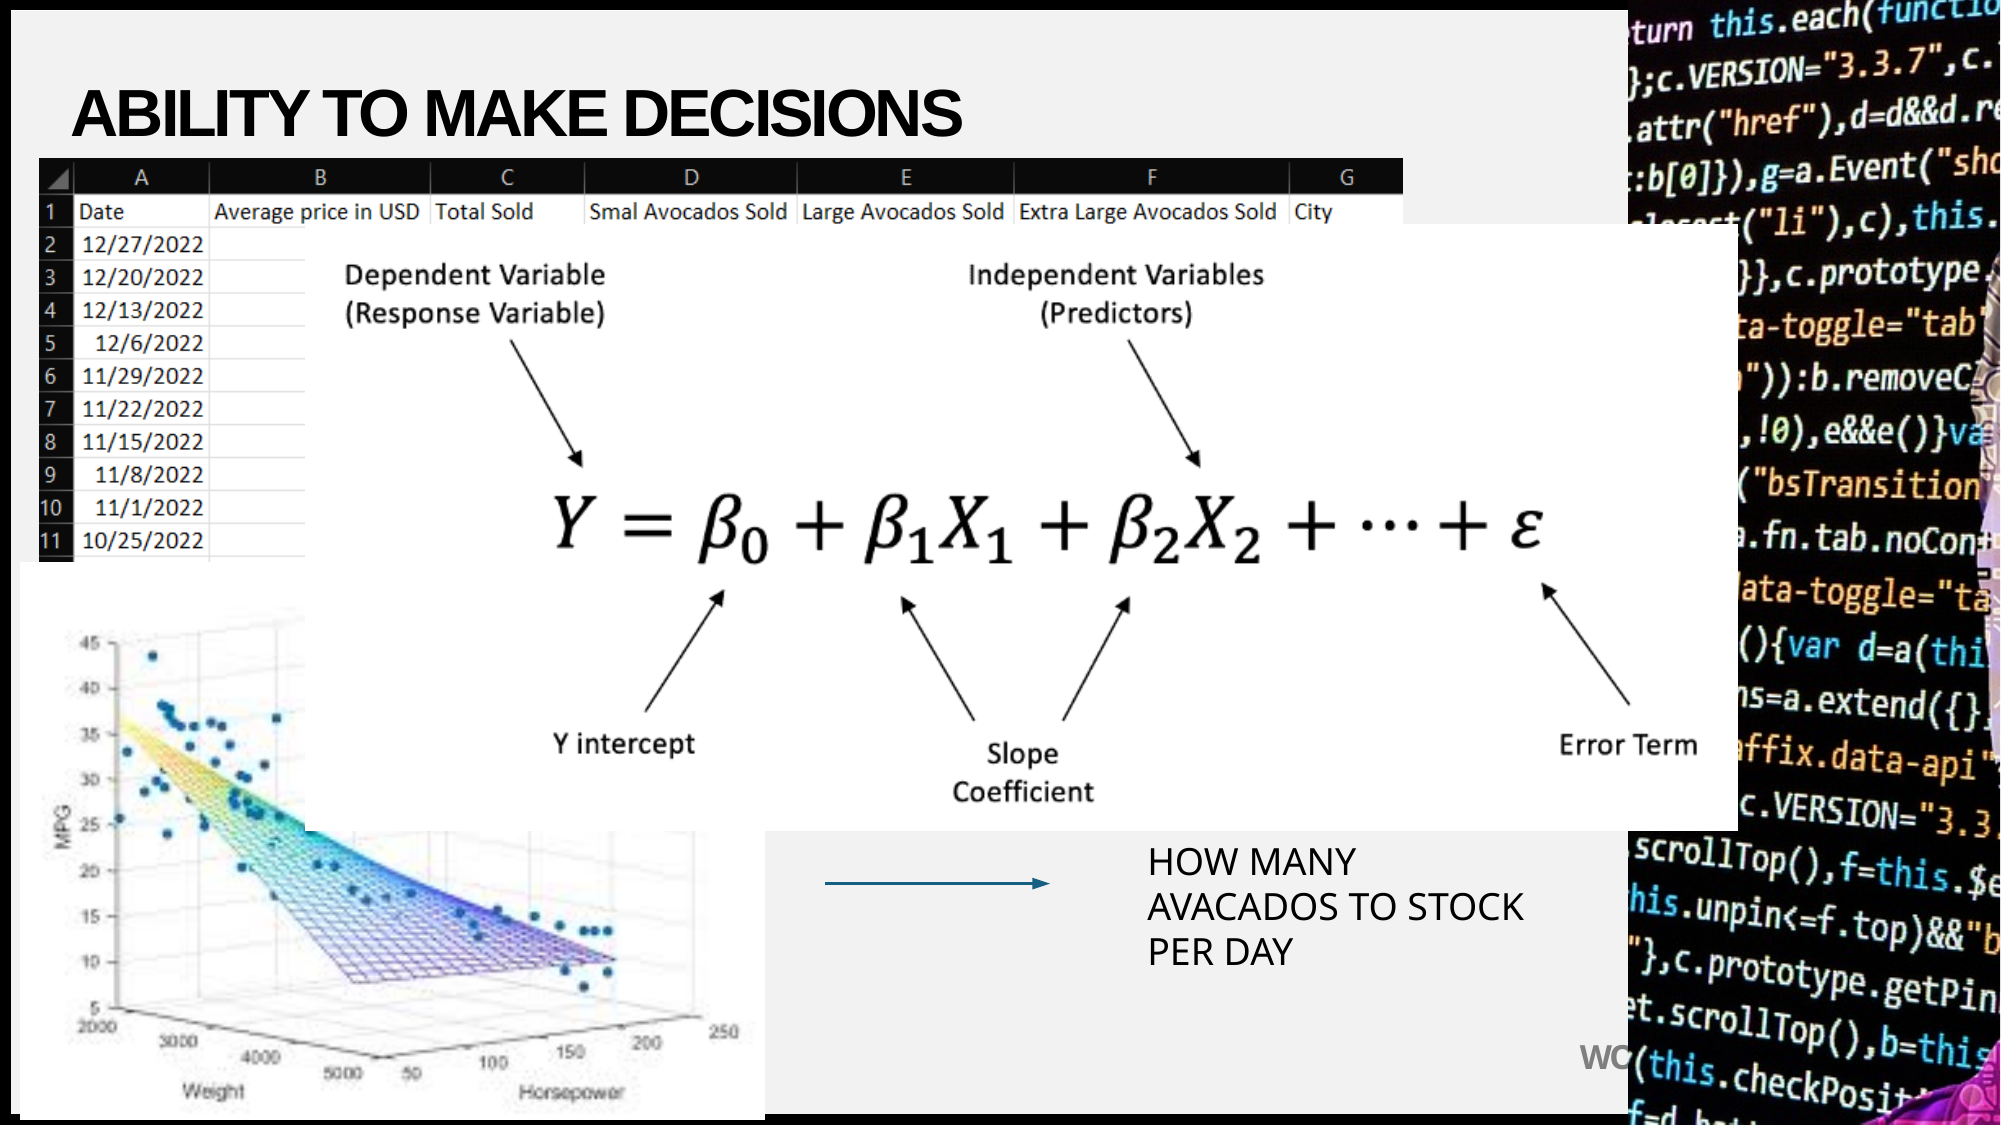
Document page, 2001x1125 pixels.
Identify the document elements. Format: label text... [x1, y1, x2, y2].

picture [20, 0, 2000, 1125]
text_box HOW MANY AVACADOS TO STOCK PER DAY [1132, 831, 1553, 937]
text_box Ability to make decisions [70, 70, 1628, 160]
